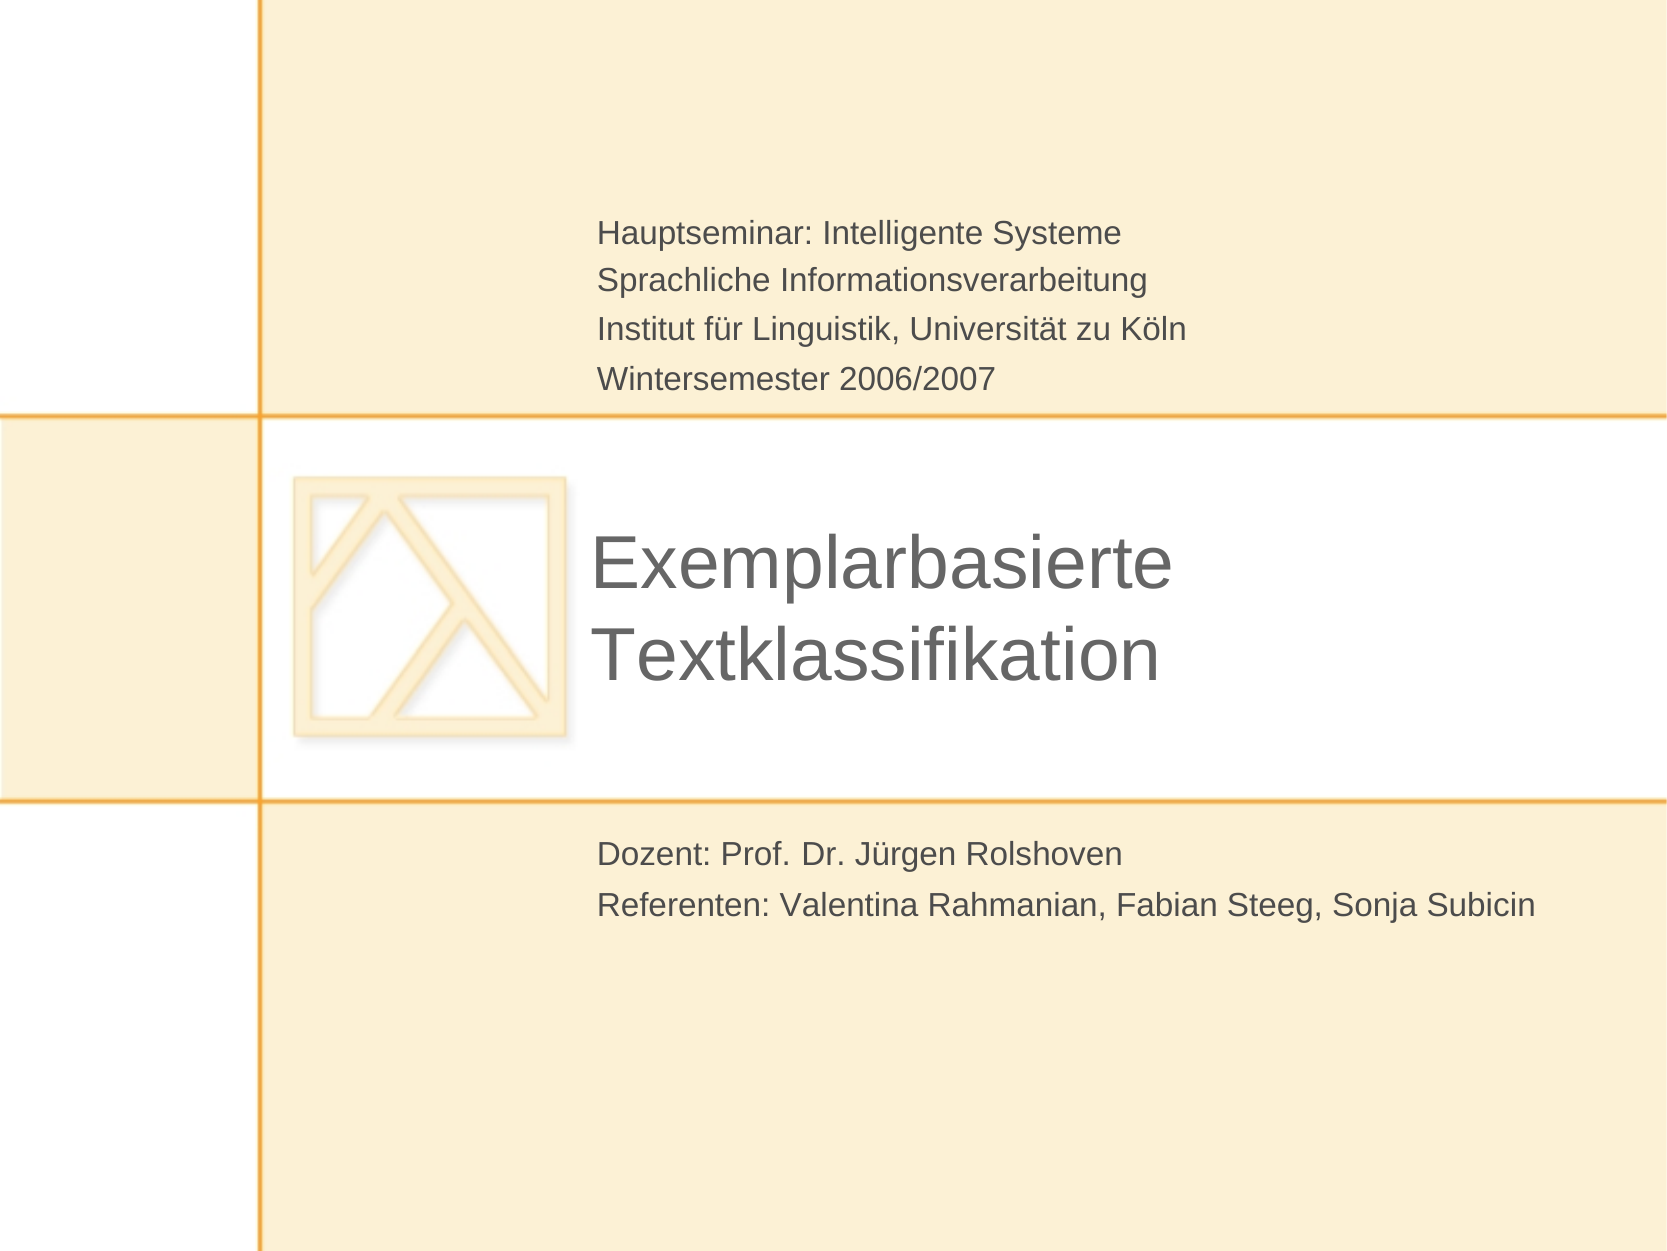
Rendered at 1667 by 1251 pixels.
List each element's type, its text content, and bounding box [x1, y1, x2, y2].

picture [0, 0, 1667, 1251]
title Exemplarbasierte Textklassifikation [584, 513, 1235, 703]
list Hauptseminar: Intelligente Systeme Sprachliche Informationsverarbeitung Institut für Linguistik, Universität zu Köln Wintersemester 2006/2007 [590, 206, 1603, 450]
list Dozent: Prof. Dr. Jürgen Rolshoven Referenten: Valentina Rahmanian, Fabian Steeg, Sonja Subicin [590, 826, 1603, 968]
